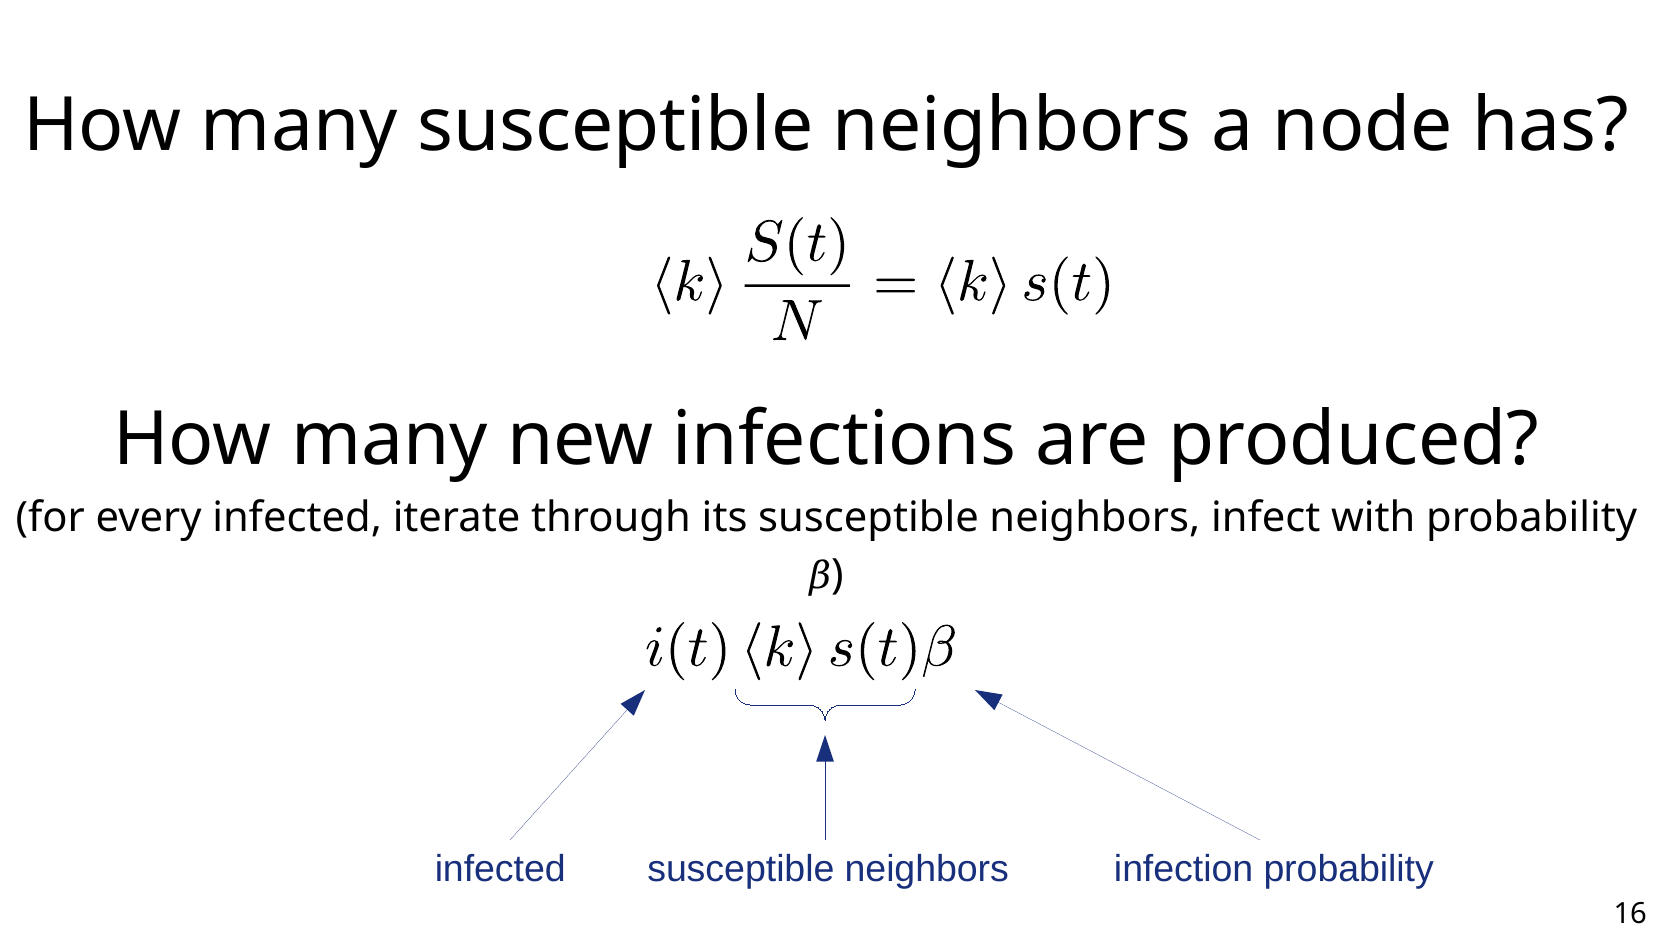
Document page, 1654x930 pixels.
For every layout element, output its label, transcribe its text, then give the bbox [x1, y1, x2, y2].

text_box [650, 217, 1115, 341]
text_box infected [420, 840, 581, 897]
text_box susceptible neighbors [632, 840, 1048, 897]
text_box infection probability [1099, 840, 1515, 897]
title How many new infections are produced? (for every infected, iterate through its susceptible neighbors, infect with probability β) [0, 427, 1653, 558]
title How many susceptible neighbors a node has? [0, 0, 1653, 243]
text_box [644, 622, 958, 681]
